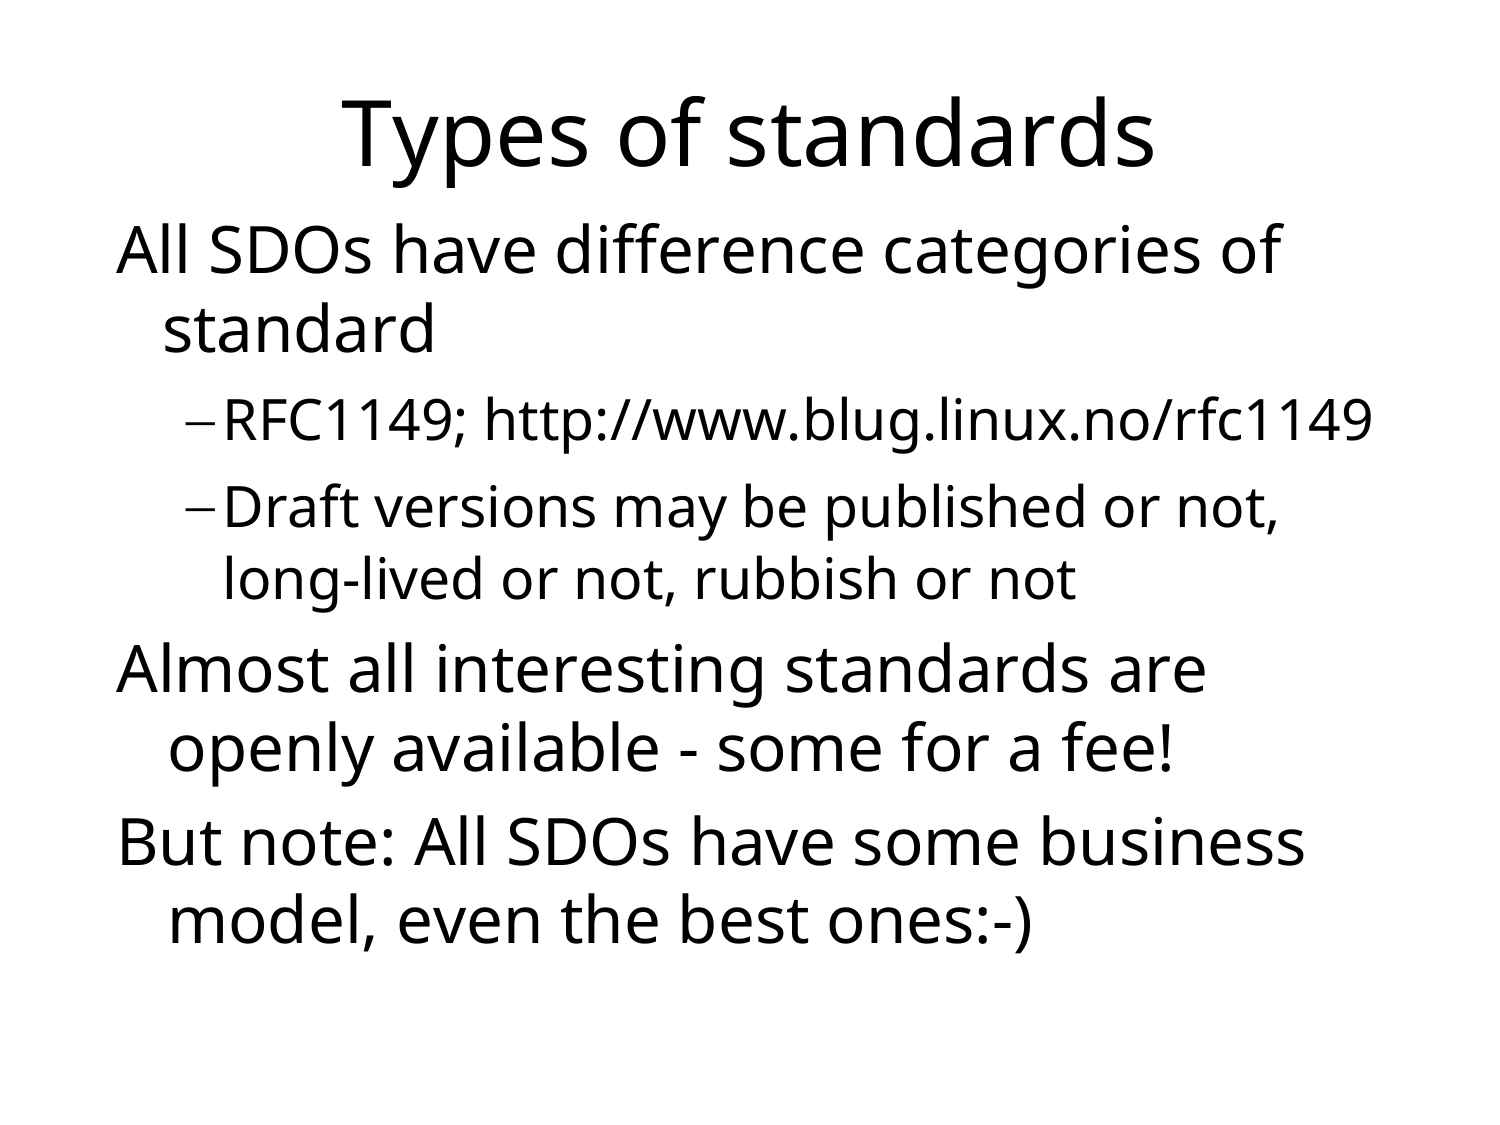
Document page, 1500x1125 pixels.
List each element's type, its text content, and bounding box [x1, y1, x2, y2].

title Types of standards [112, 35, 1388, 207]
list All SDOs have difference categories of standard RFC1149; http://www.blug.linux.no/rfc1149 Draft versions may be published or not, long-lived or not, rubbish or not Almost all interesting standards are openly available - some for a fee! But note: All SDOs have some business model, even the best ones:-) [112, 207, 1388, 969]
